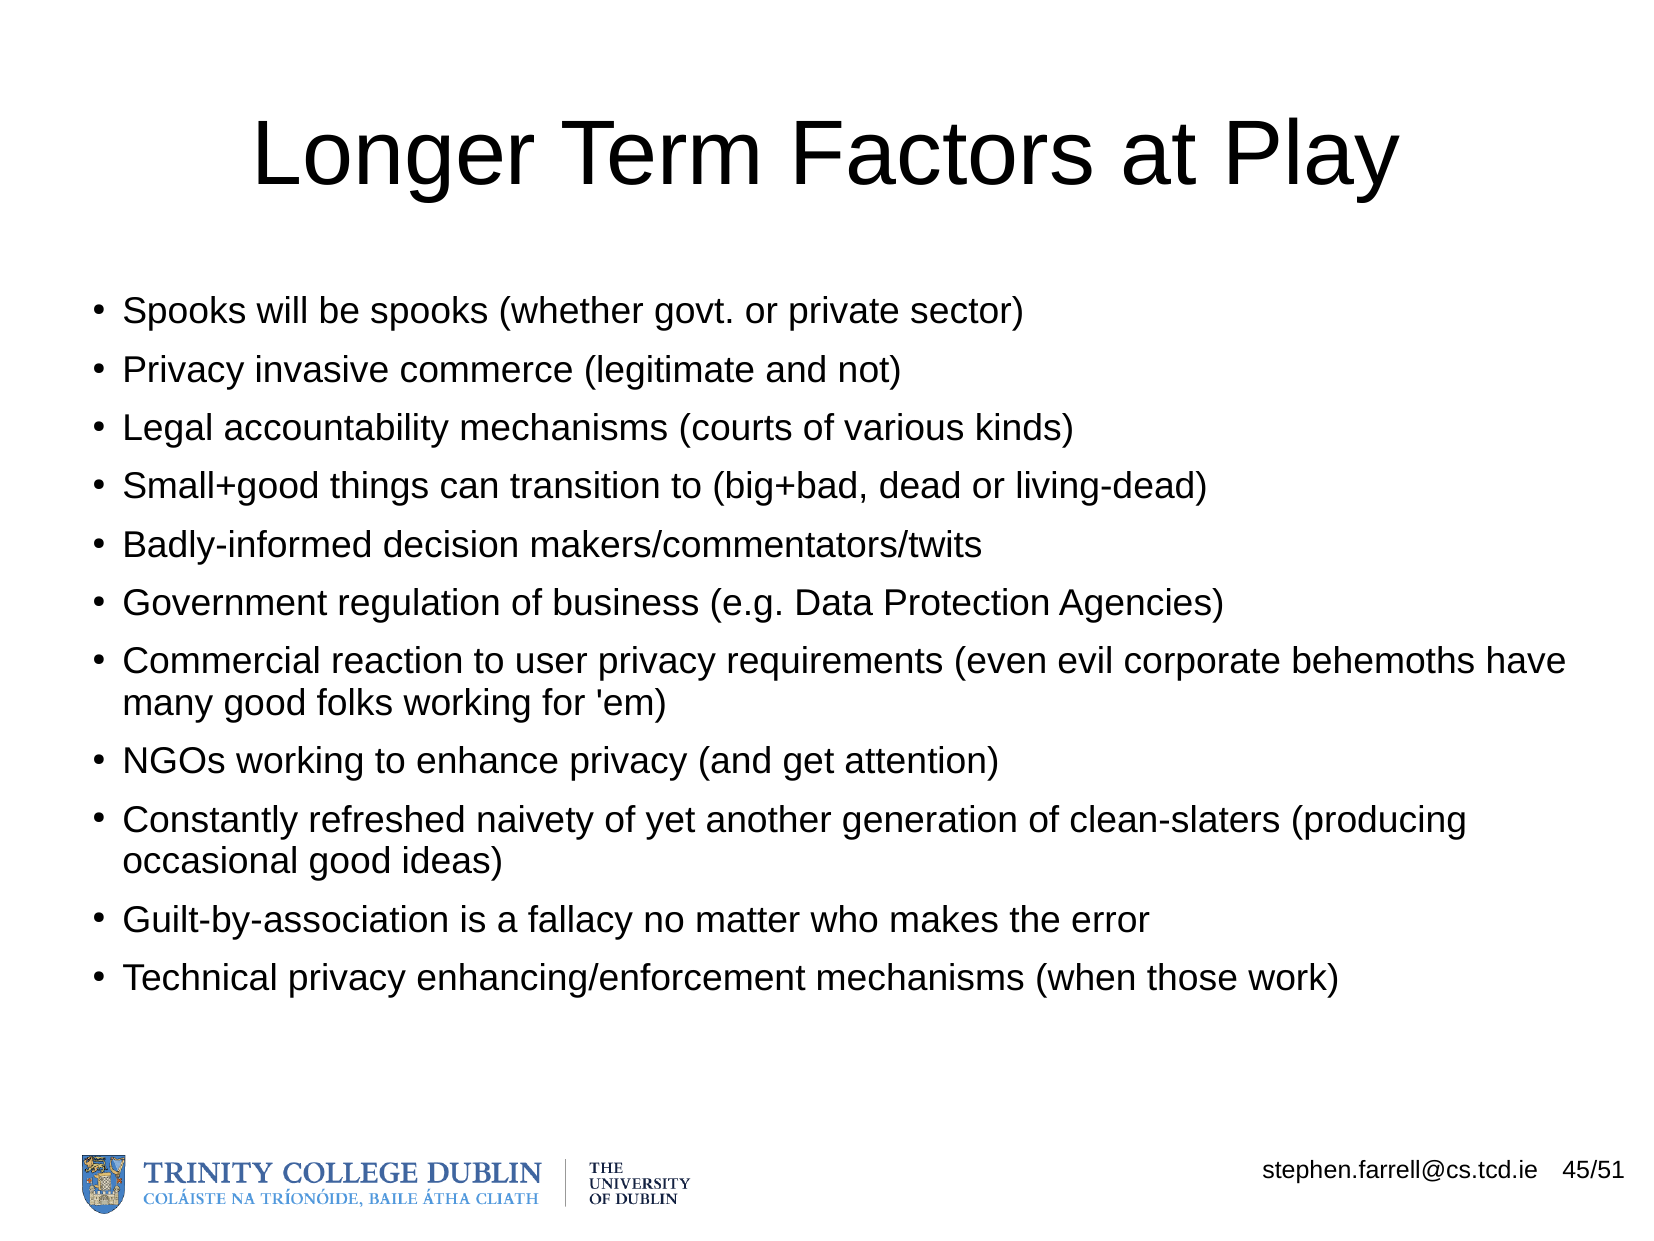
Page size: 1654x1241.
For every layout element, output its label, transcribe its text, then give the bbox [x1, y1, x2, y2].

picture [82, 1155, 694, 1214]
title Longer Term Factors at Play [82, 49, 1571, 257]
list Spooks will be spooks (whether govt. or private sector) Privacy invasive commerce (legitimate and not) Legal accountability mechanisms (courts of various kinds) Small+good things can transition to (big+bad, dead or living-dead) Badly-informed decision makers/commentators/twits Government regulation of business (e.g. Data Protection Agencies) Commercial reaction to user privacy requirements (even evil corporate behemoths have many good folks working for 'em) NGOs working to enhance privacy (and get attention) Constantly refreshed naivety of yet another generation of clean-slaters (producing occasional good ideas) Guilt-by-association is a fallacy no matter who makes the error Technical privacy enhancing/enforcement mechanisms (when those work) [82, 290, 1571, 1010]
